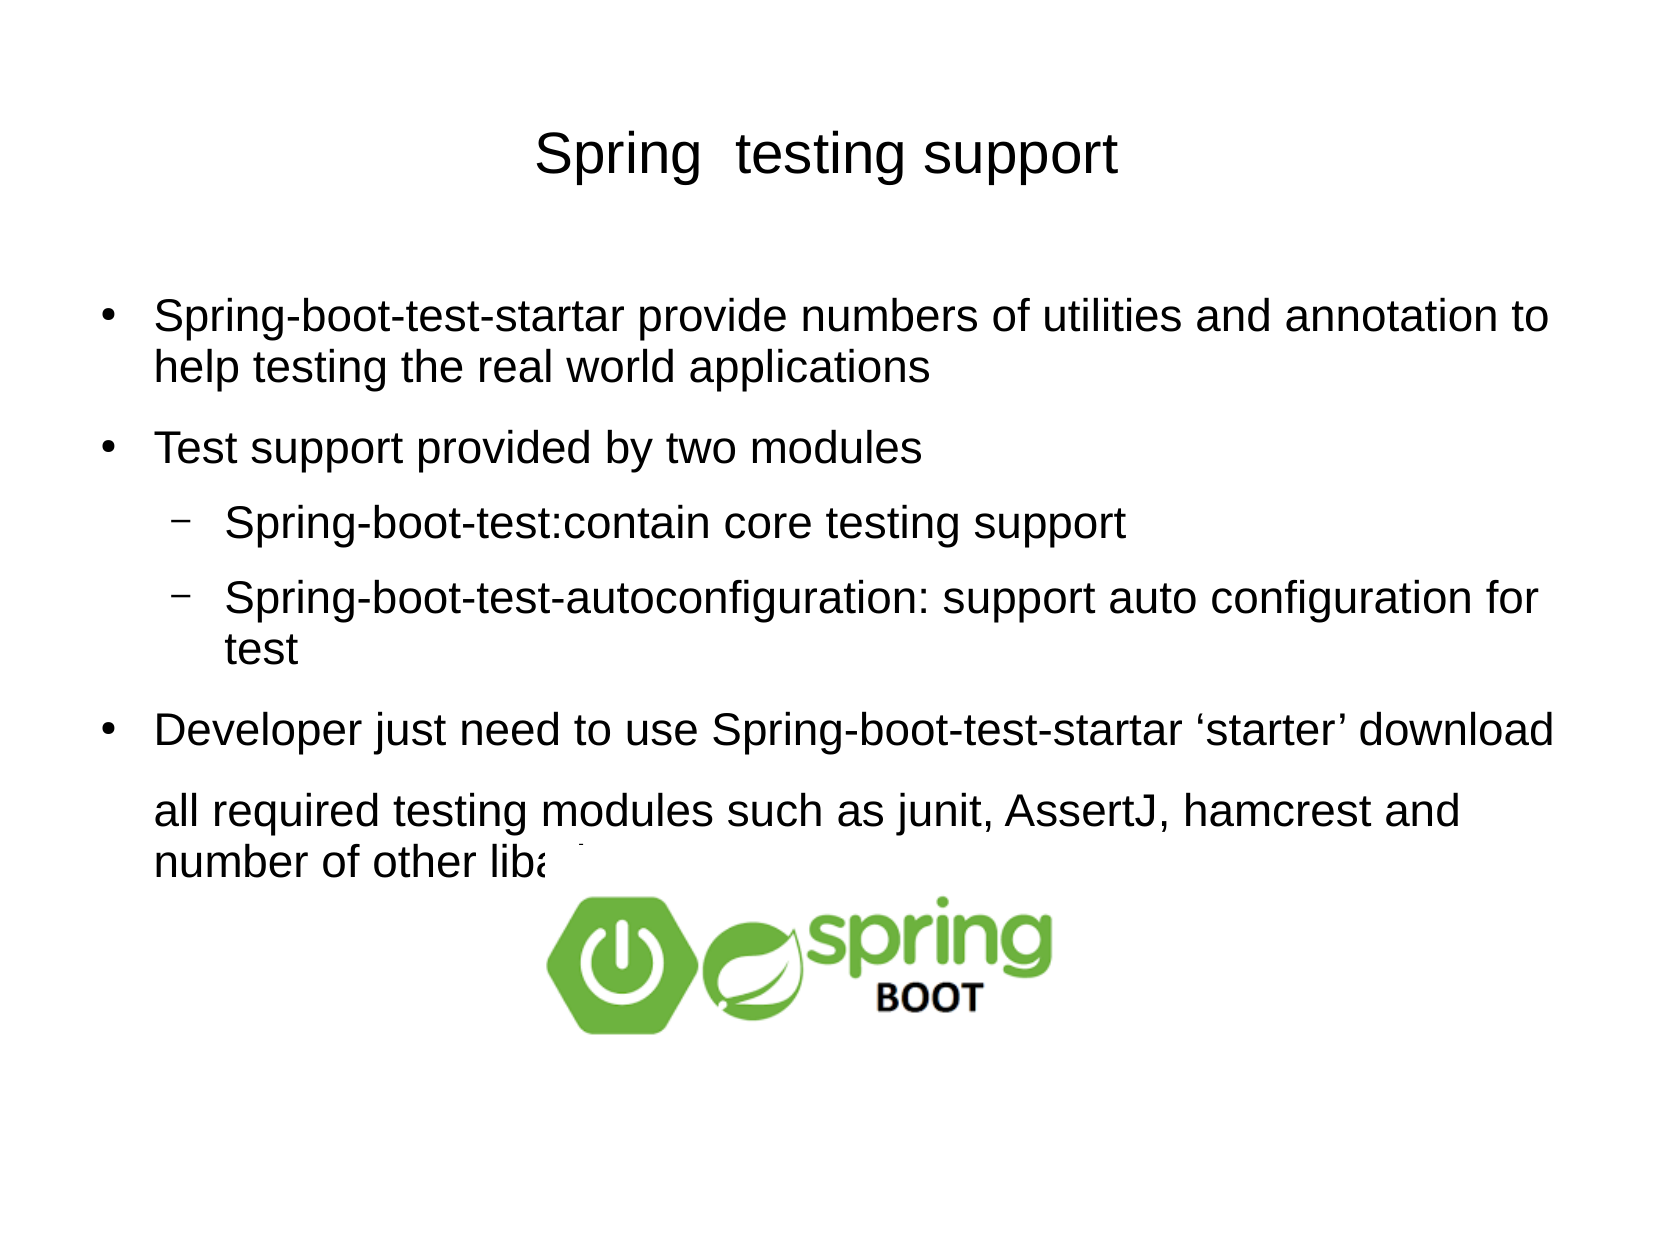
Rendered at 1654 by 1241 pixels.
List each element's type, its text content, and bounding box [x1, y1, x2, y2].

list Spring-boot-test-startar provide numbers of utilities and annotation to help testing the real world applications Test support provided by two modules Spring-boot-test:contain core testing support Spring-boot-test-autoconfiguration: support auto configuration for test Developer just need to use Spring-boot-test-startar ‘starter’ download all required testing modules such as junit, AssertJ, hamcrest and number of other libarires. [82, 290, 1571, 1010]
picture [545, 845, 1054, 1088]
title Spring testing support [82, 49, 1571, 257]
